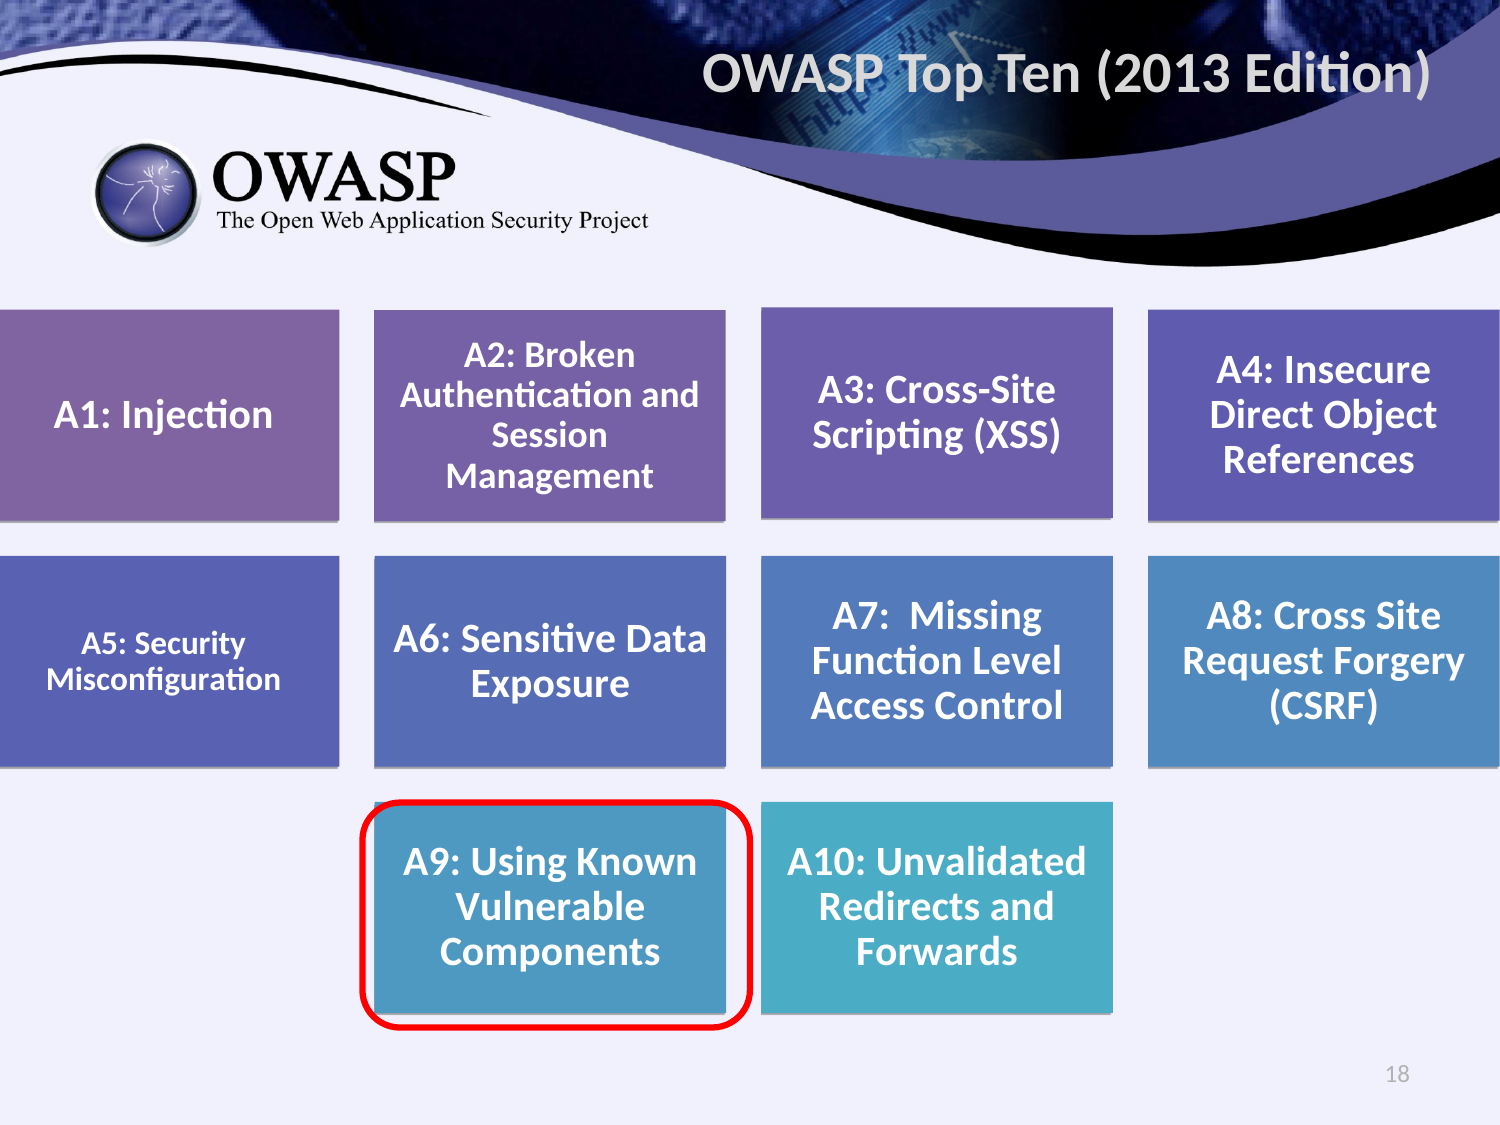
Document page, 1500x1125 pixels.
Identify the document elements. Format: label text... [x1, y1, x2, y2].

text_box A6: Sensitive Data Exposure [374, 555, 727, 767]
title OWASP Top Ten (2013 Edition) [687, 10, 1463, 129]
text_box A10: Unvalidated Redirects and Forwards [761, 801, 1113, 1013]
text_box A7: Missing Function Level Access Control [761, 555, 1113, 767]
text_box A2: Broken Authentication and Session Management [374, 310, 726, 522]
text_box A1: Injection [0, 309, 340, 521]
text_box A4: Insecure Direct Object References [1148, 309, 1500, 521]
text_box A8: Cross Site Request Forgery (CSRF) [1148, 555, 1500, 767]
text_box A5: Security Misconfiguration [0, 555, 340, 767]
text_box A3: Cross-Site Scripting (XSS) [761, 307, 1113, 519]
picture [0, 0, 1500, 1125]
text_box A9: Using Known Vulnerable Components [374, 806, 727, 1013]
slide_number <number> [1074, 1042, 1425, 1103]
